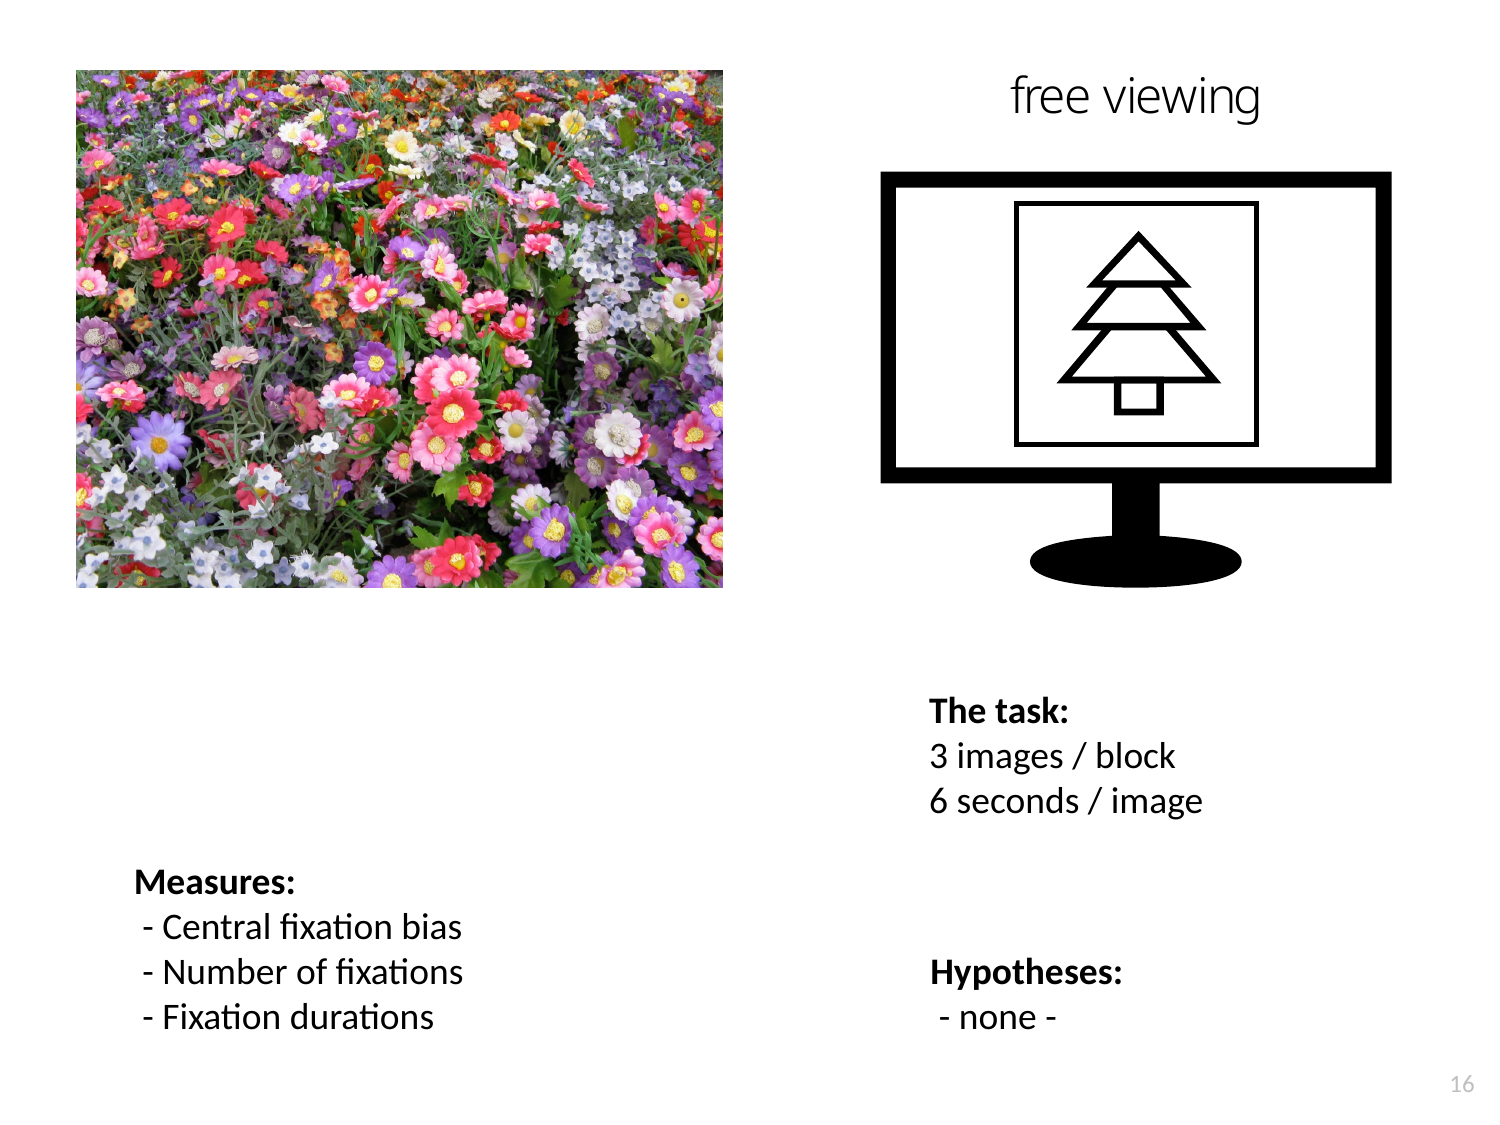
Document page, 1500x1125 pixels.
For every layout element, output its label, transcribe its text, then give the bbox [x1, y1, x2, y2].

text_box Hypotheses: - none - [915, 939, 1139, 1045]
picture [76, 70, 723, 588]
picture [880, 70, 1392, 588]
text_box The task: 3 images / block 6 seconds / image [914, 678, 1219, 829]
text_box Measures: - Central fixation bias - Number of fixations - Fixation durations [118, 849, 479, 1045]
